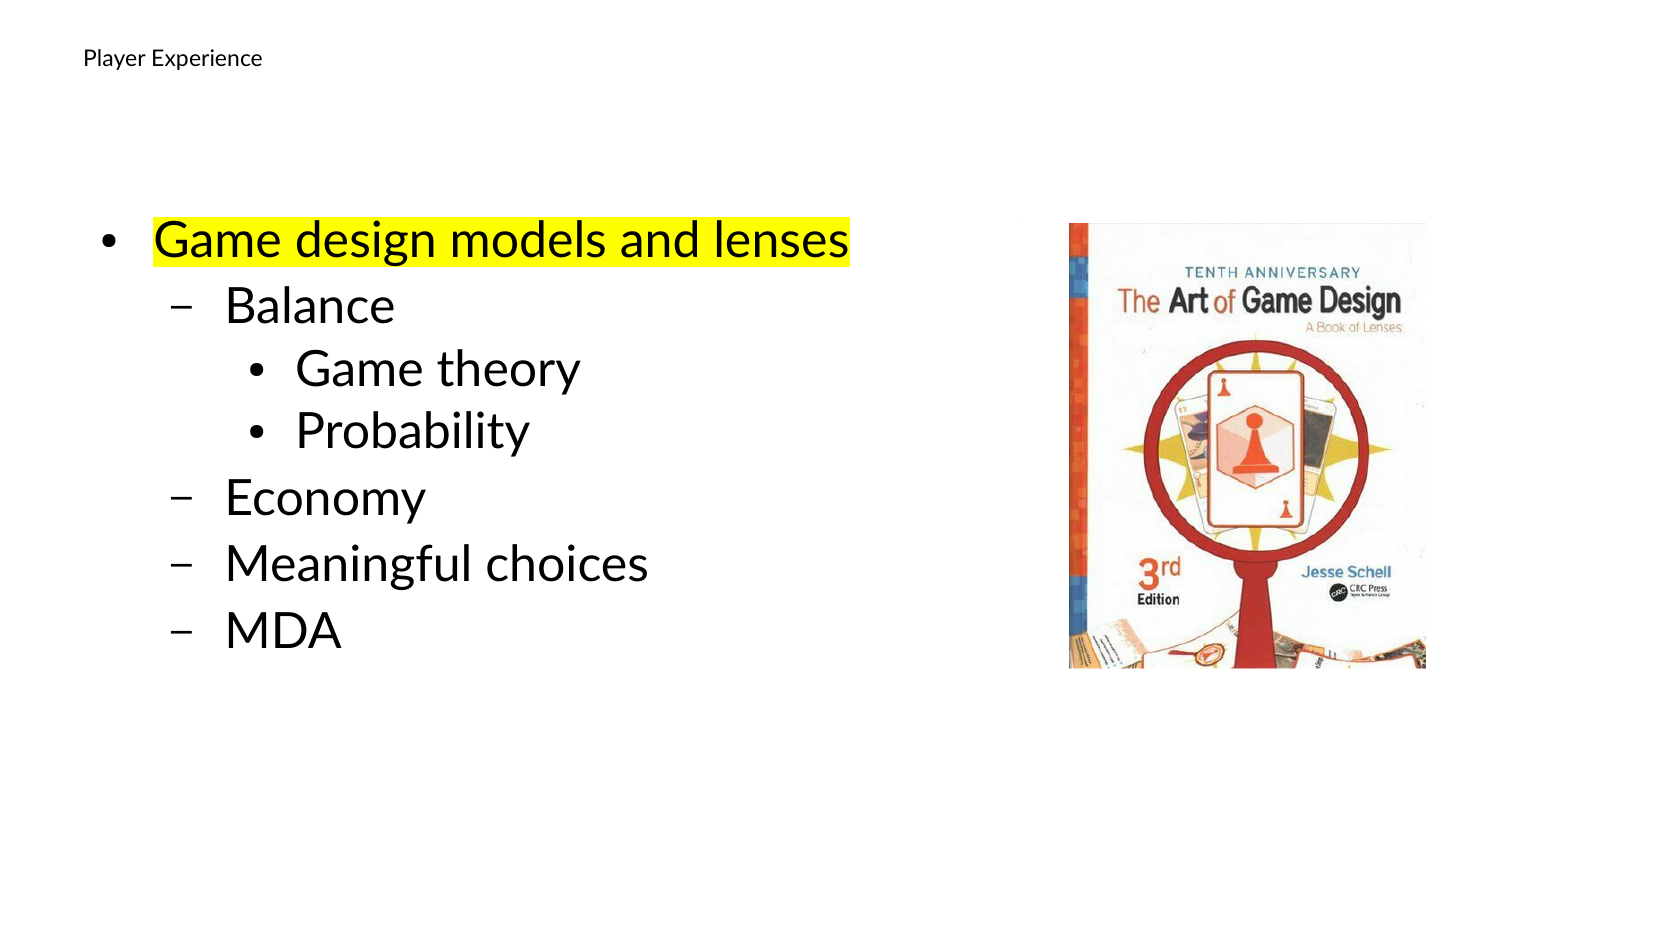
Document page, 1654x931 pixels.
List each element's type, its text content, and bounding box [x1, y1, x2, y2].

title Player Experience [83, 0, 1571, 119]
list Game design models and lenses Balance Game theory Probability Economy Meaningful choices MDA [82, 217, 1571, 839]
picture [1023, 222, 1471, 669]
